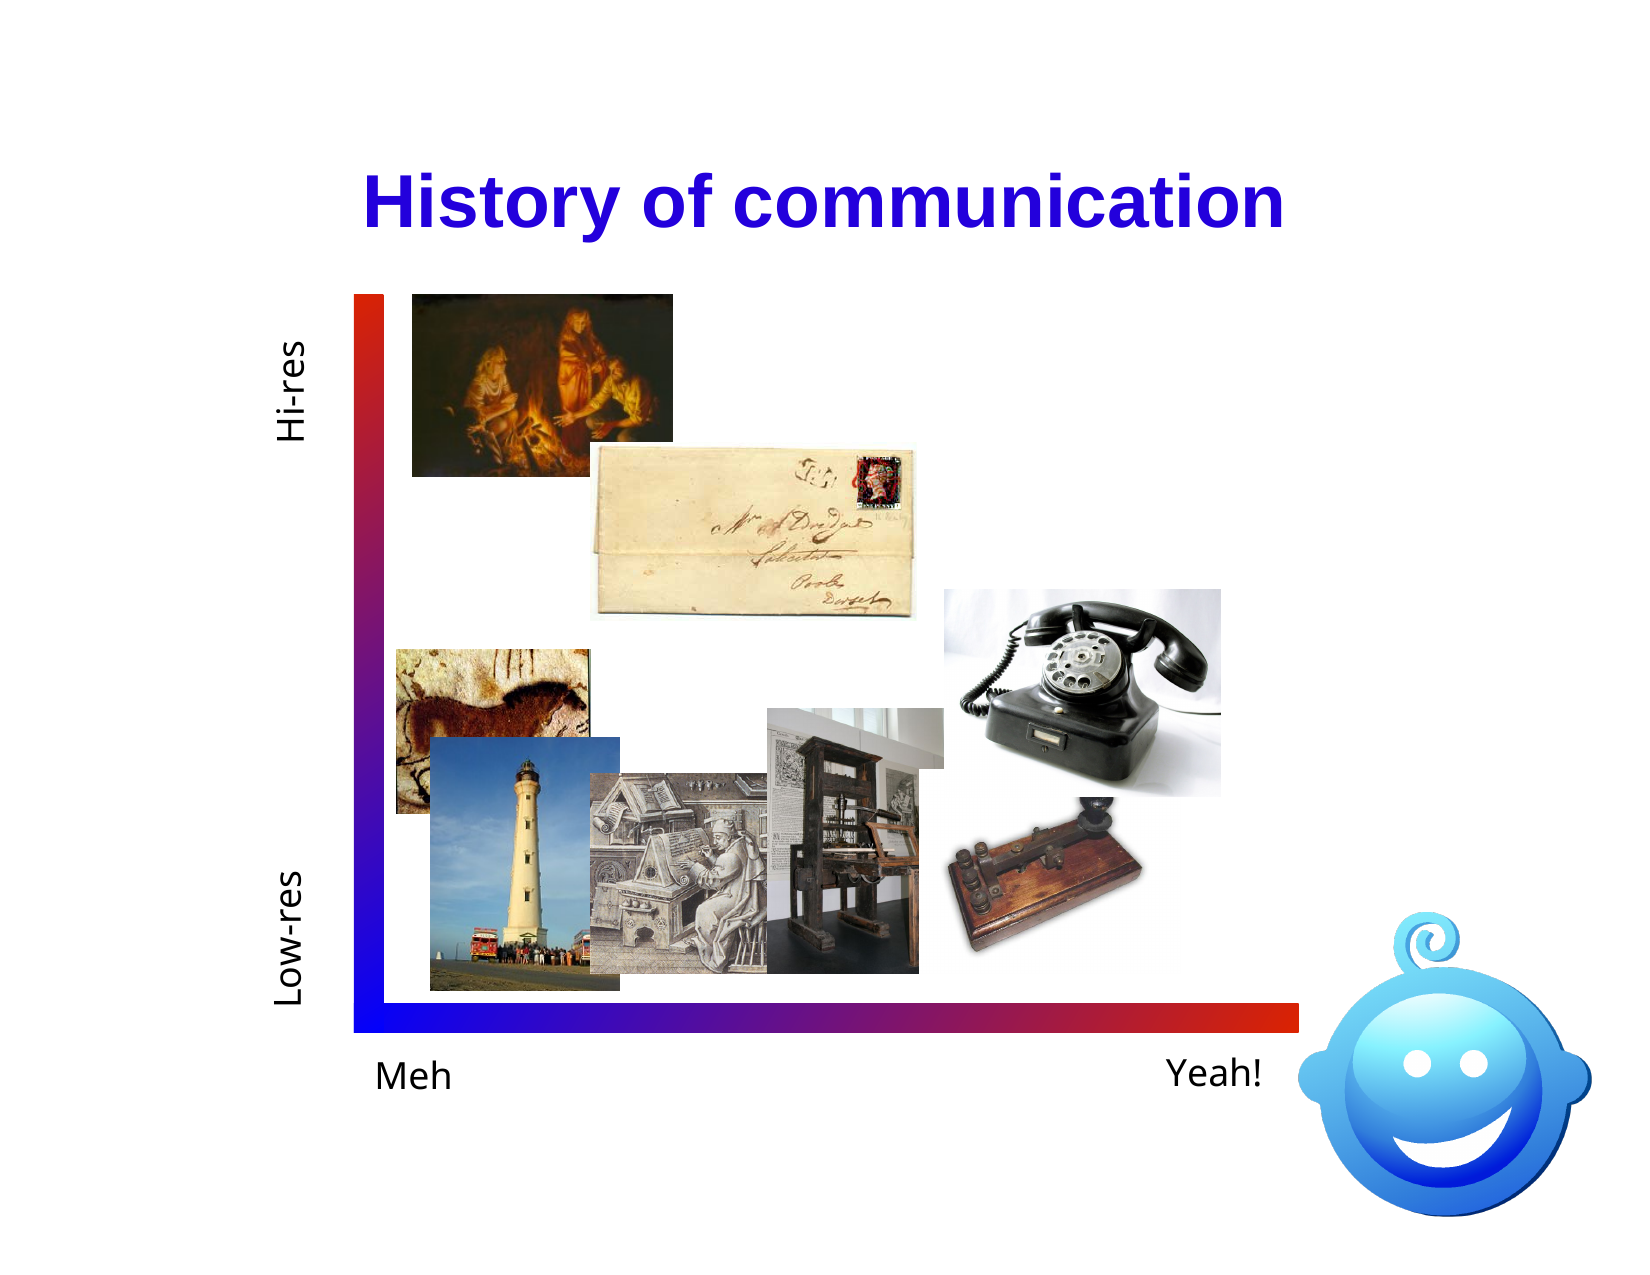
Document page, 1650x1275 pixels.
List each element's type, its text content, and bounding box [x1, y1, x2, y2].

text_box Meh [359, 1042, 461, 1116]
text_box Hi-res [256, 297, 330, 460]
picture [1298, 911, 1592, 1217]
text_box Yeah! [1151, 1038, 1292, 1112]
text_box [353, 294, 1299, 1033]
text_box Low-res [253, 820, 327, 1024]
title History of communication [135, 104, 1515, 299]
picture [412, 294, 917, 621]
picture [396, 589, 1221, 991]
